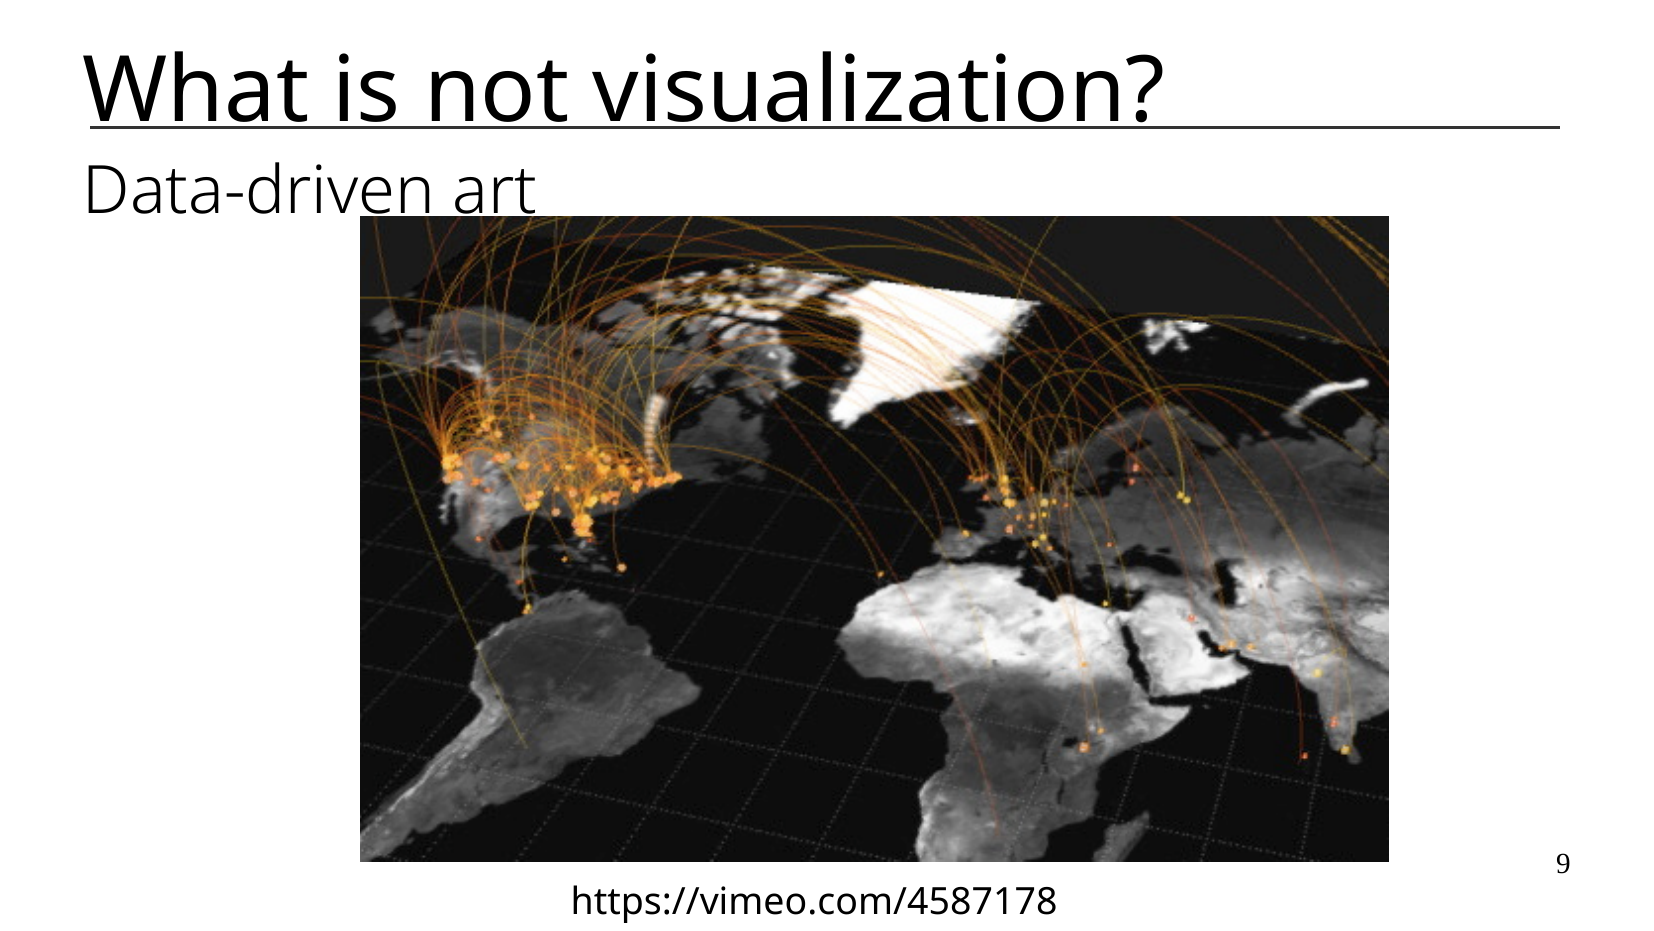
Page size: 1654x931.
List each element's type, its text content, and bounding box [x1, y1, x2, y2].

title What is not visualization? [82, 32, 1571, 140]
picture [360, 216, 1389, 862]
list Data-driven art [82, 141, 1571, 256]
text_box https://vimeo.com/4587178 [555, 867, 1081, 928]
